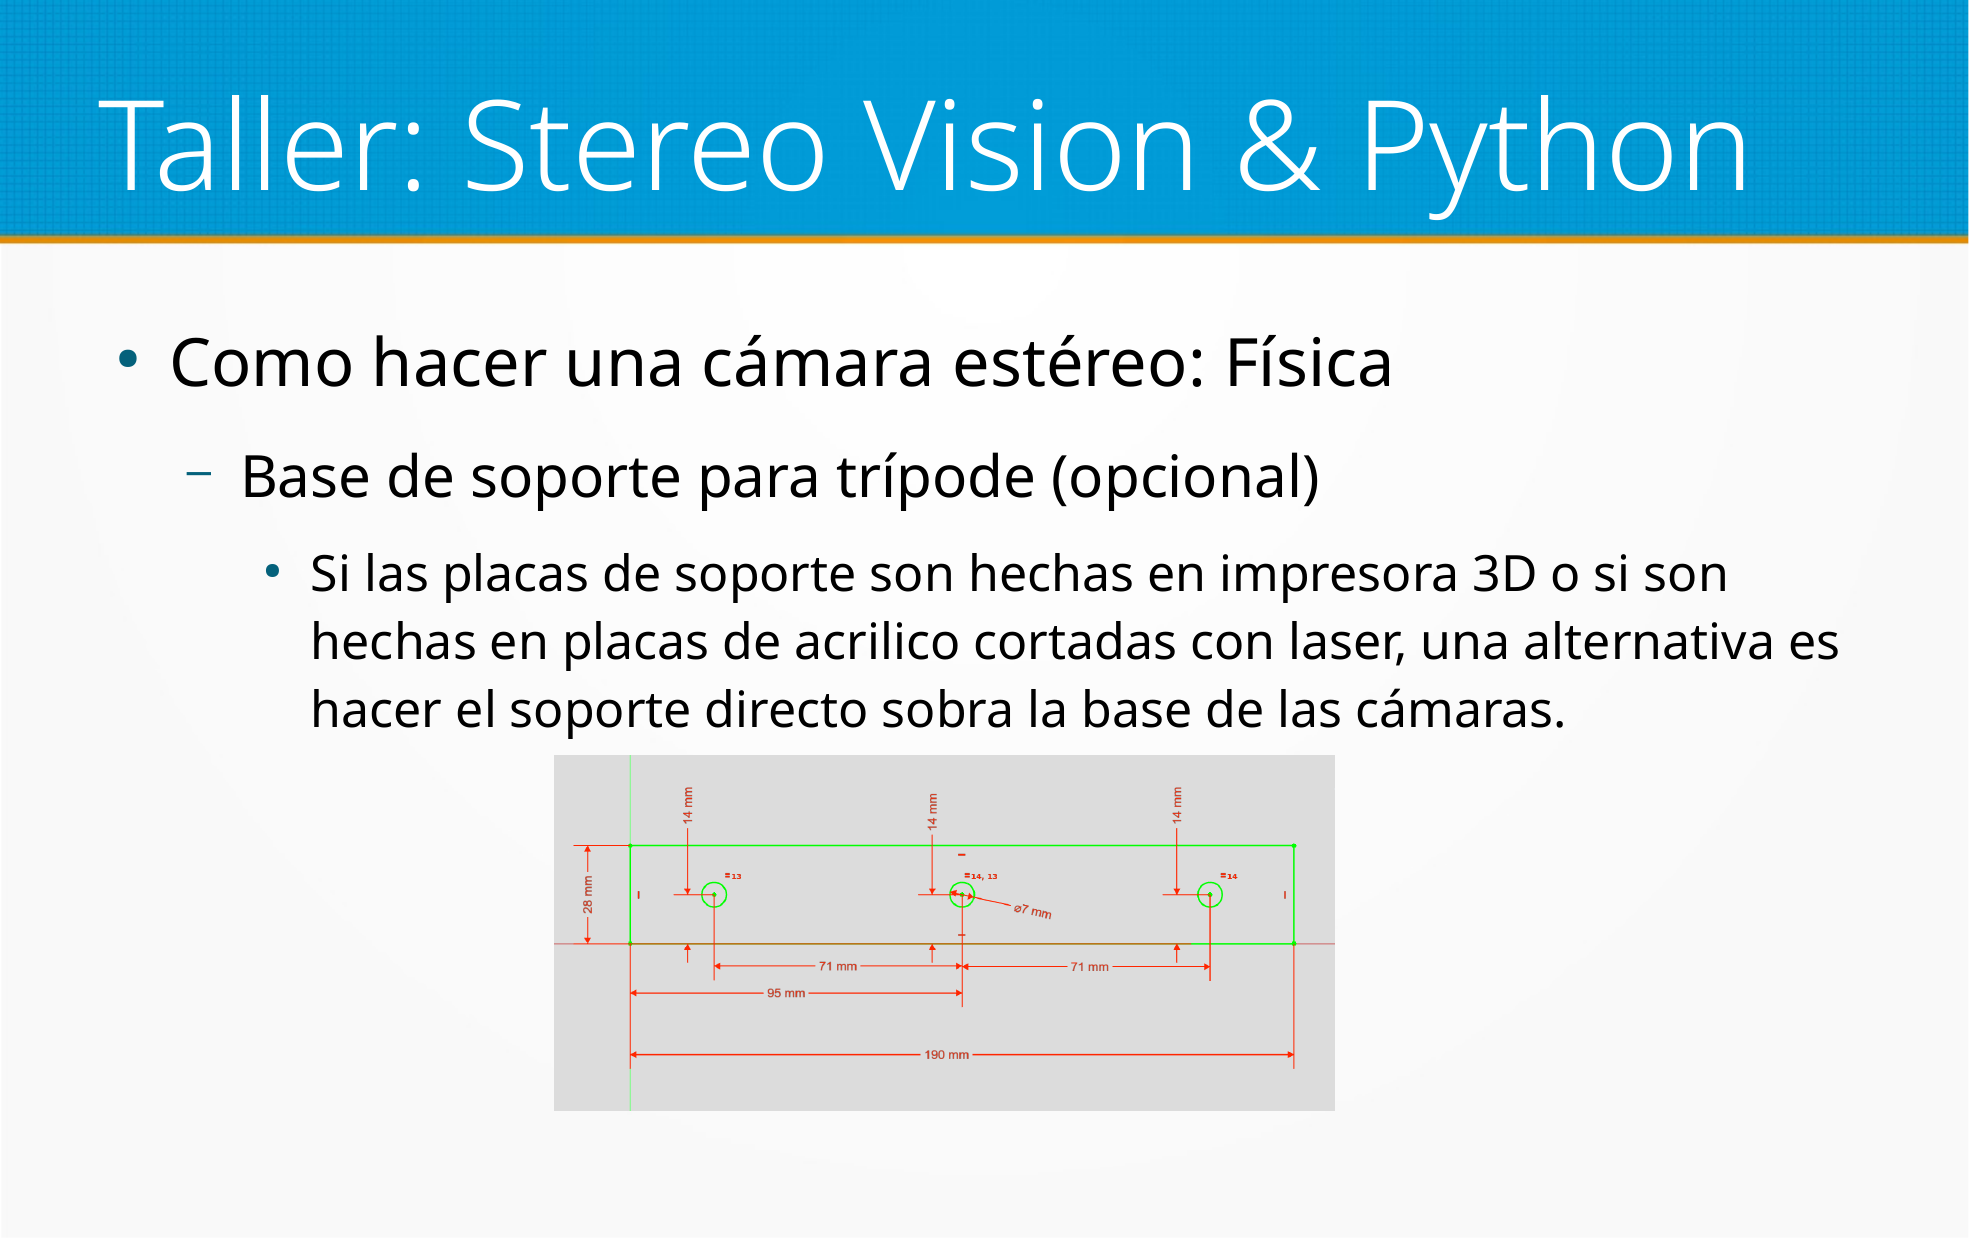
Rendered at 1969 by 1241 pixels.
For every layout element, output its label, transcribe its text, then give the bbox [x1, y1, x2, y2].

picture [0, 233, 1969, 1241]
title Taller: Stereo Vision & Python [98, 19, 1870, 227]
list Como hacer una cámara estéreo: Física Base de soporte para trípode (opcional) Si las placas de soporte son hechas en impresora 3D o si son hechas en placas de acrilico cortadas con laser, una alternativa es hacer el soporte directo sobra la base de las cámaras. [98, 315, 1861, 1081]
